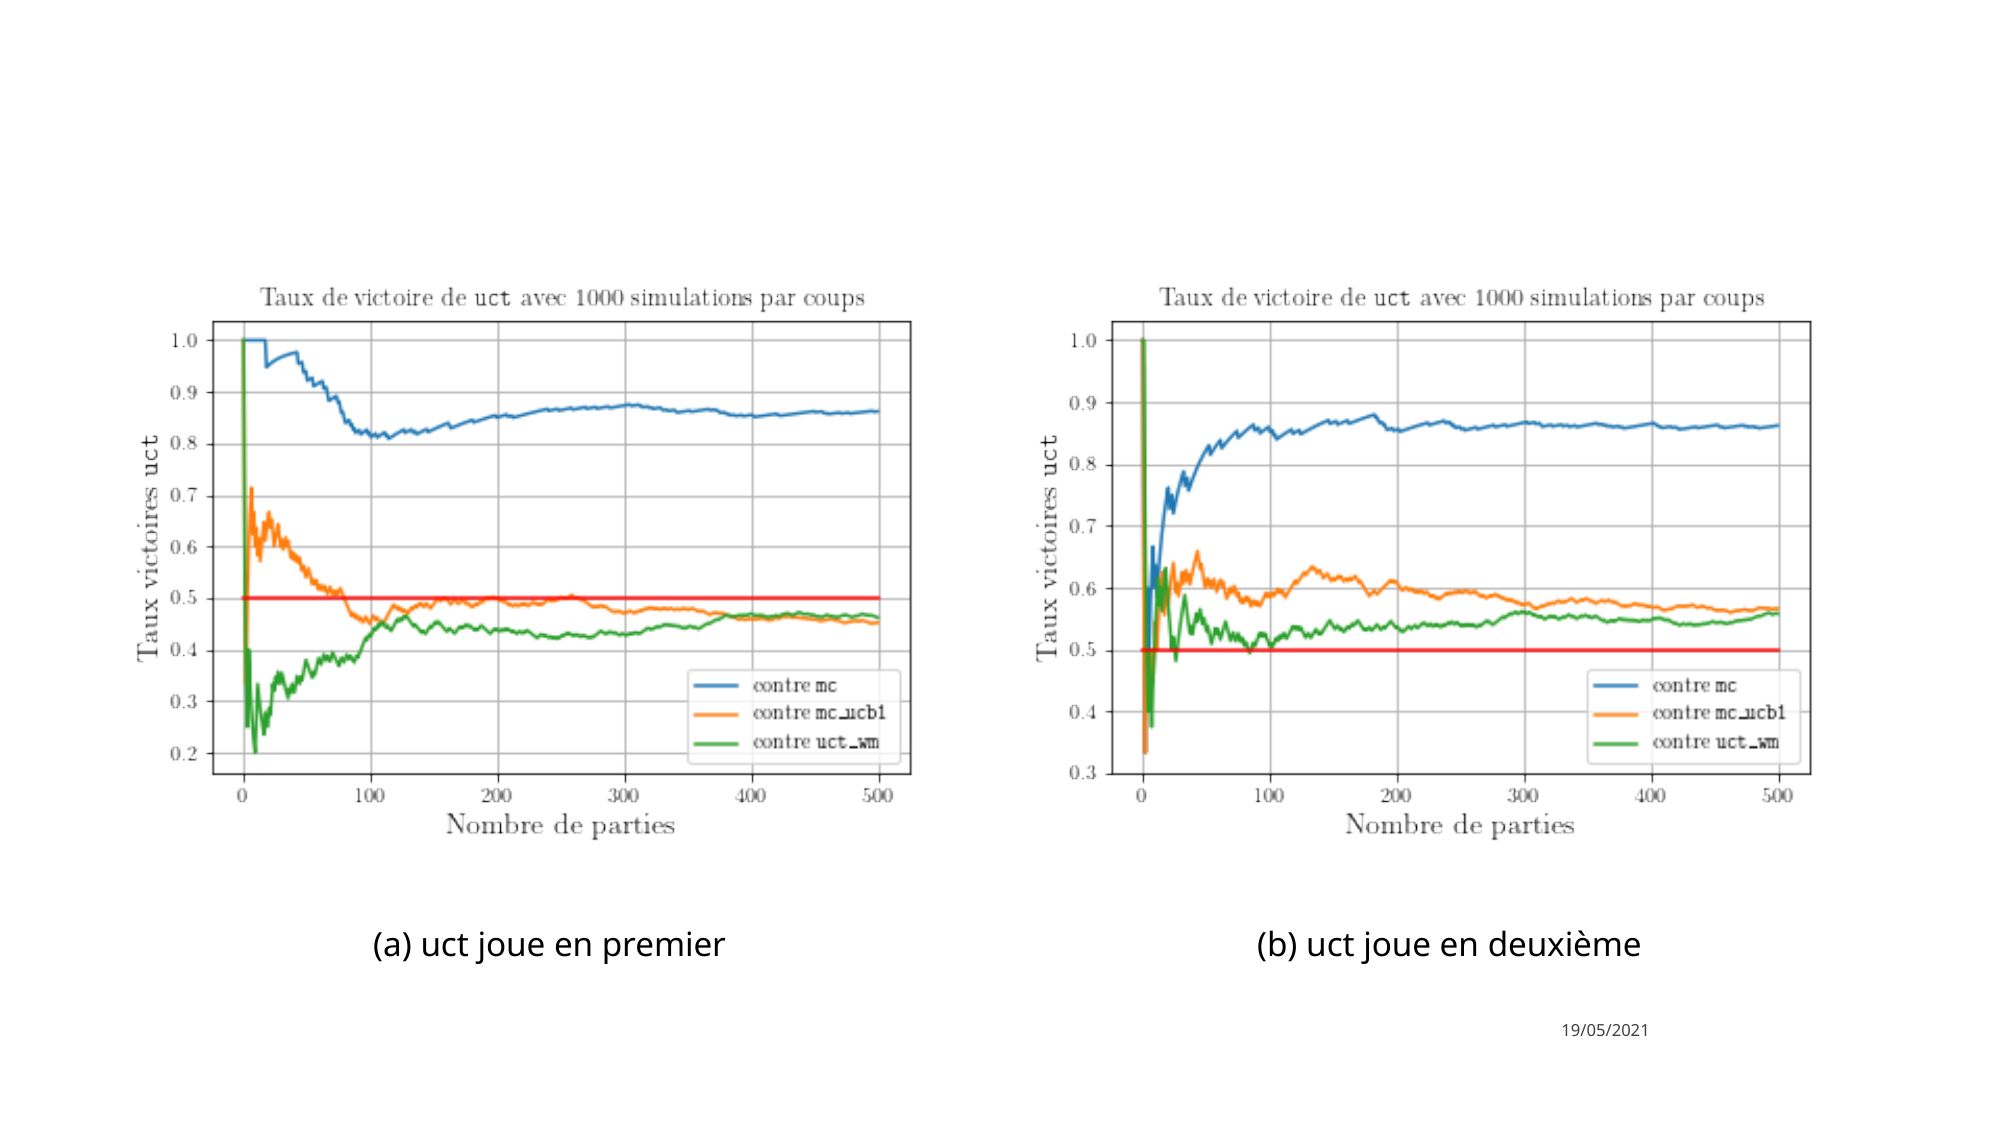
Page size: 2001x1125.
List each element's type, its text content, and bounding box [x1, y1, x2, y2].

text_box (b) uct joue en deuxième [1242, 916, 1658, 971]
slide_number 19/05/2021 [1190, 990, 1665, 1050]
picture [100, 248, 1900, 849]
text_box (a) uct joue en premier [358, 916, 742, 971]
